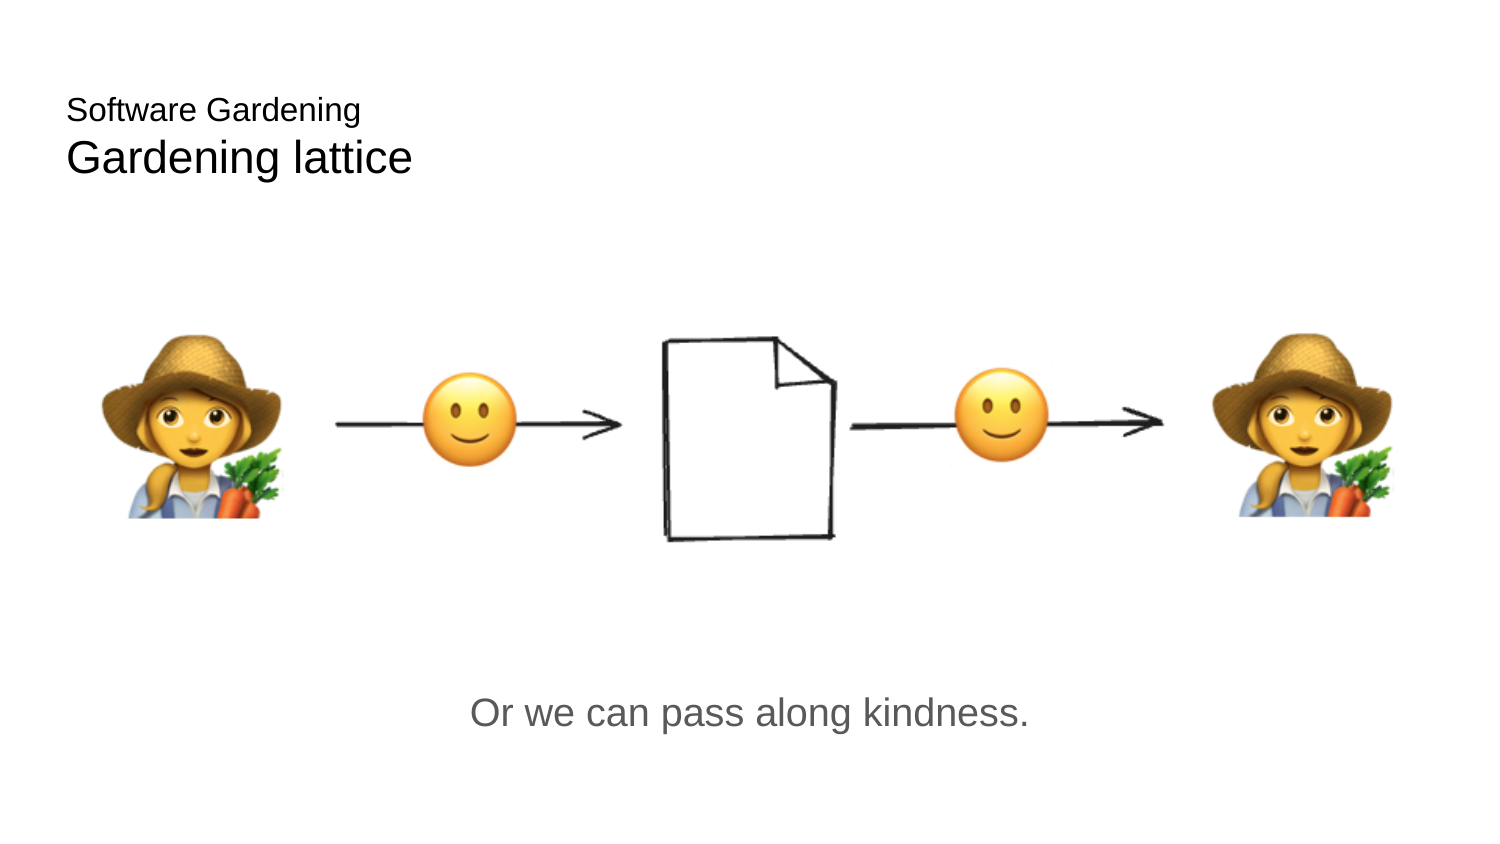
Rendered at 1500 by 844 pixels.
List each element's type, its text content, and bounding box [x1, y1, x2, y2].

picture [93, 274, 1407, 569]
text_box Software Gardening Gardening lattice [51, 72, 1449, 199]
list Or we can pass along kindness. [162, 675, 1338, 740]
